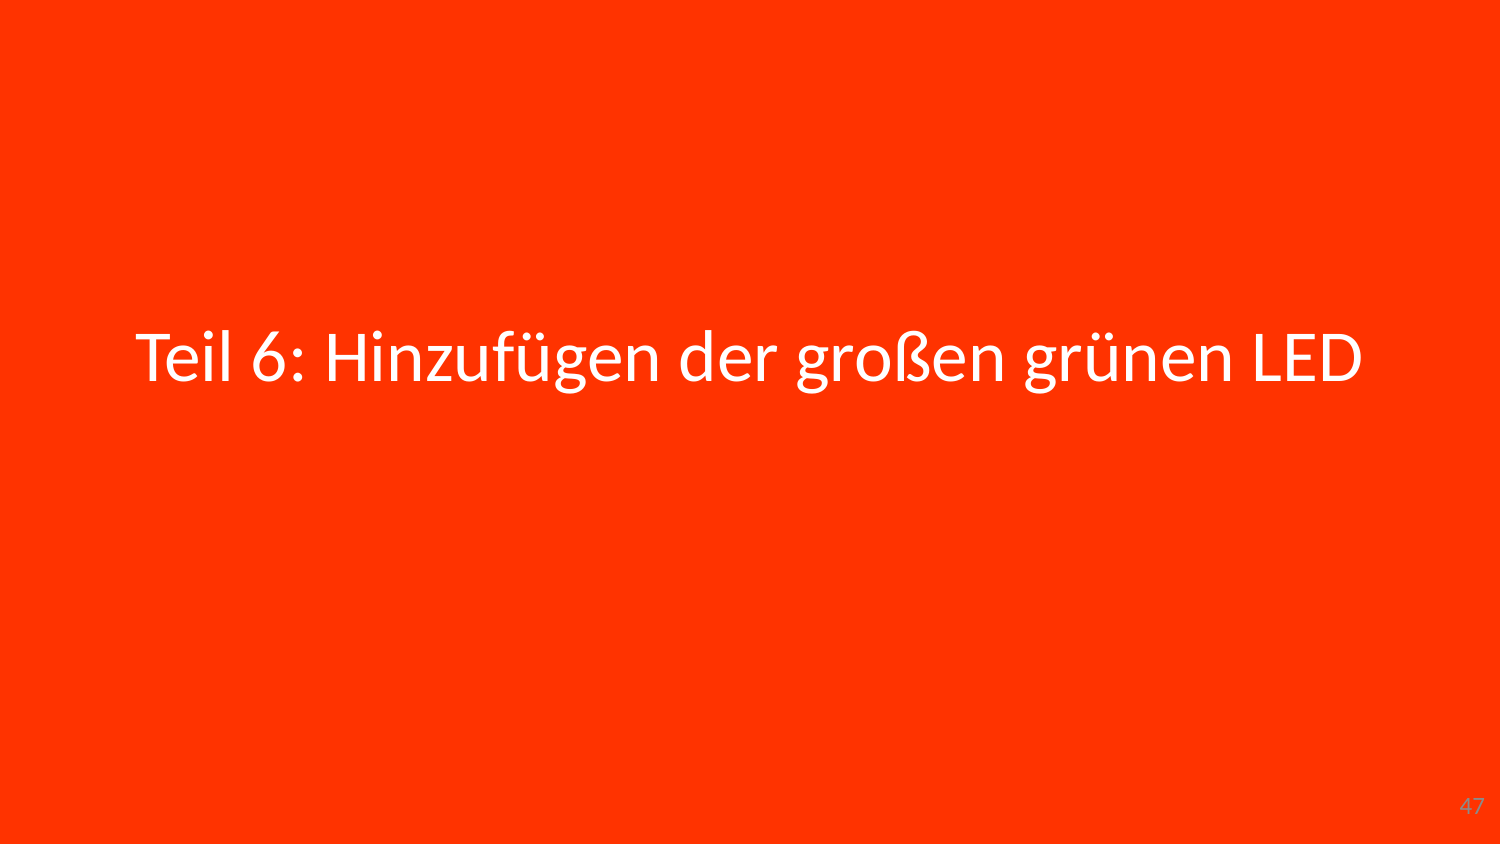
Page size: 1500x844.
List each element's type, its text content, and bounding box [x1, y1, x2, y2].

title Teil 6: Hinzufügen der großen grünen LED [112, 262, 1388, 443]
slide_number <getal> [1415, 782, 1500, 828]
